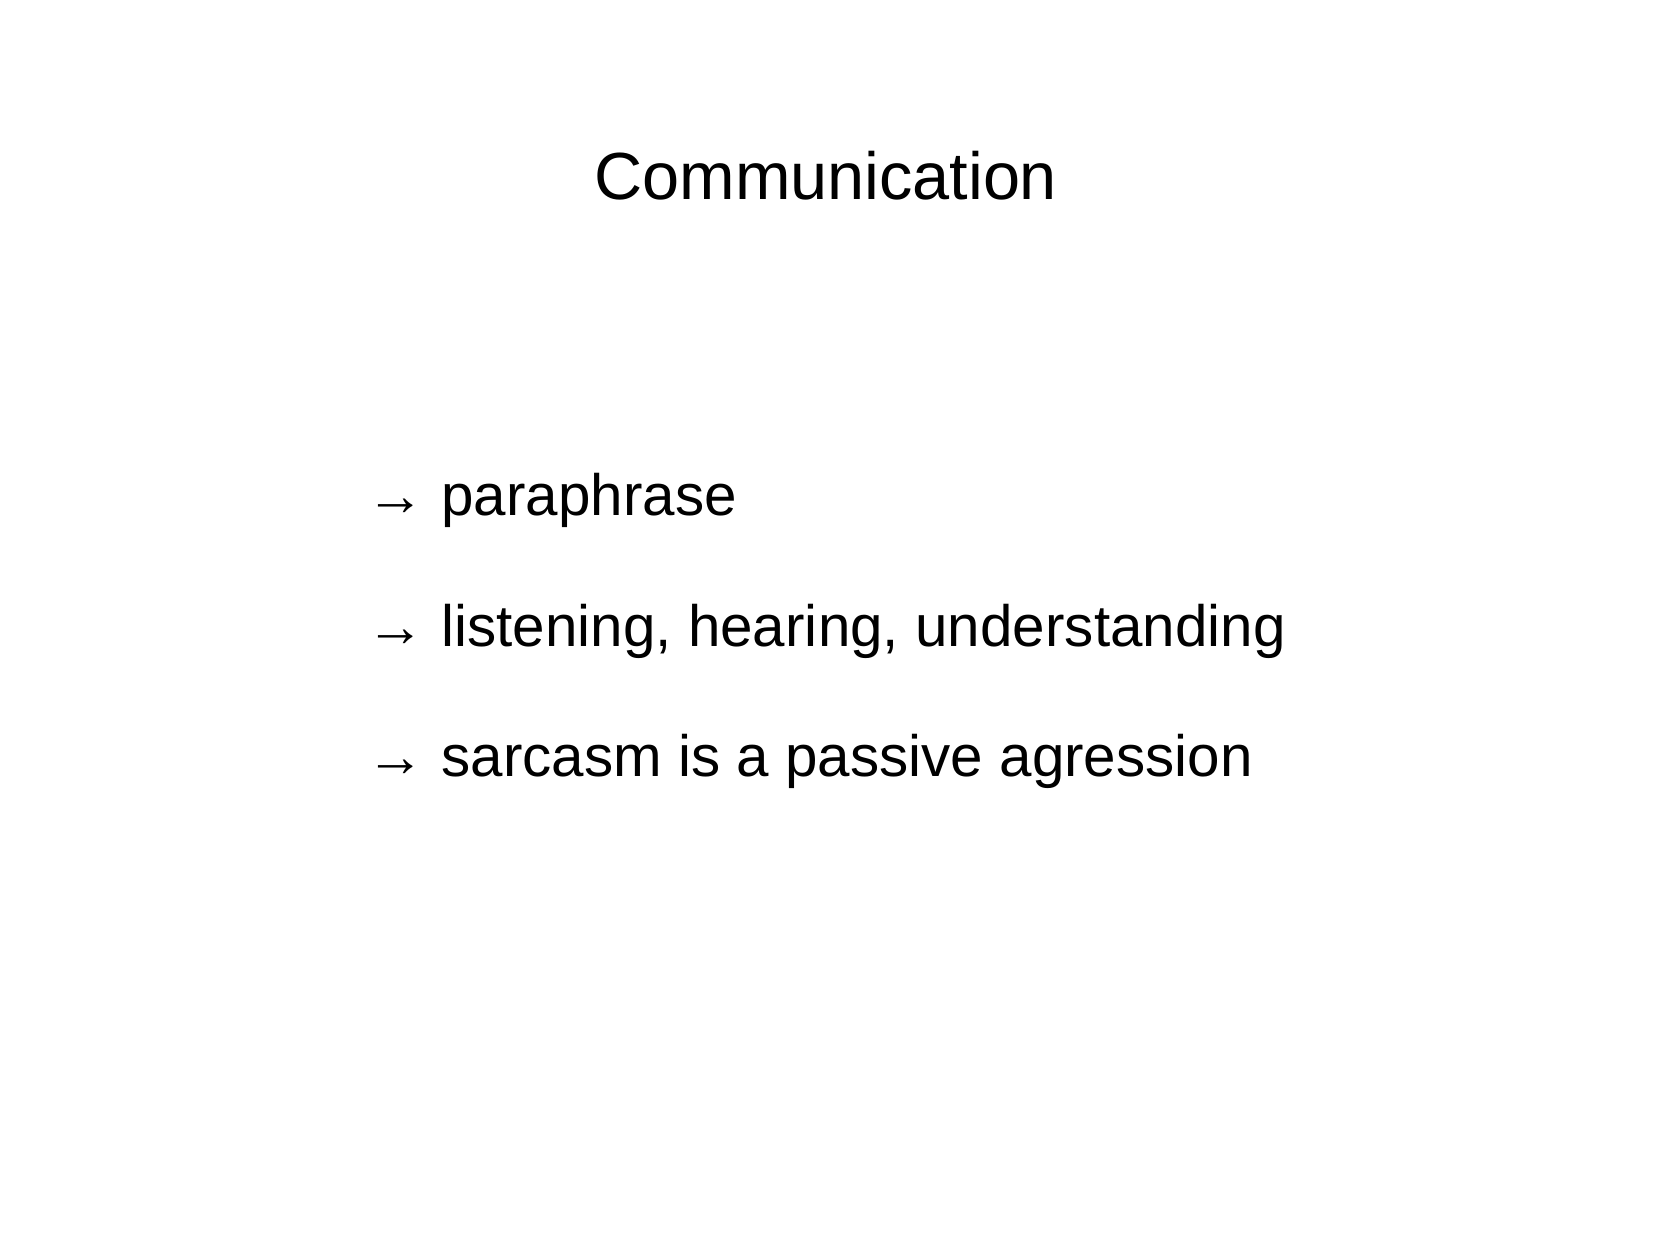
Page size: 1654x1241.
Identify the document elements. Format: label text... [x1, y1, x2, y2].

text_box → paraphrase → listening, hearing, understanding → sarcasm is a passive agression [352, 455, 1302, 796]
text_box Communication [579, 131, 1074, 222]
